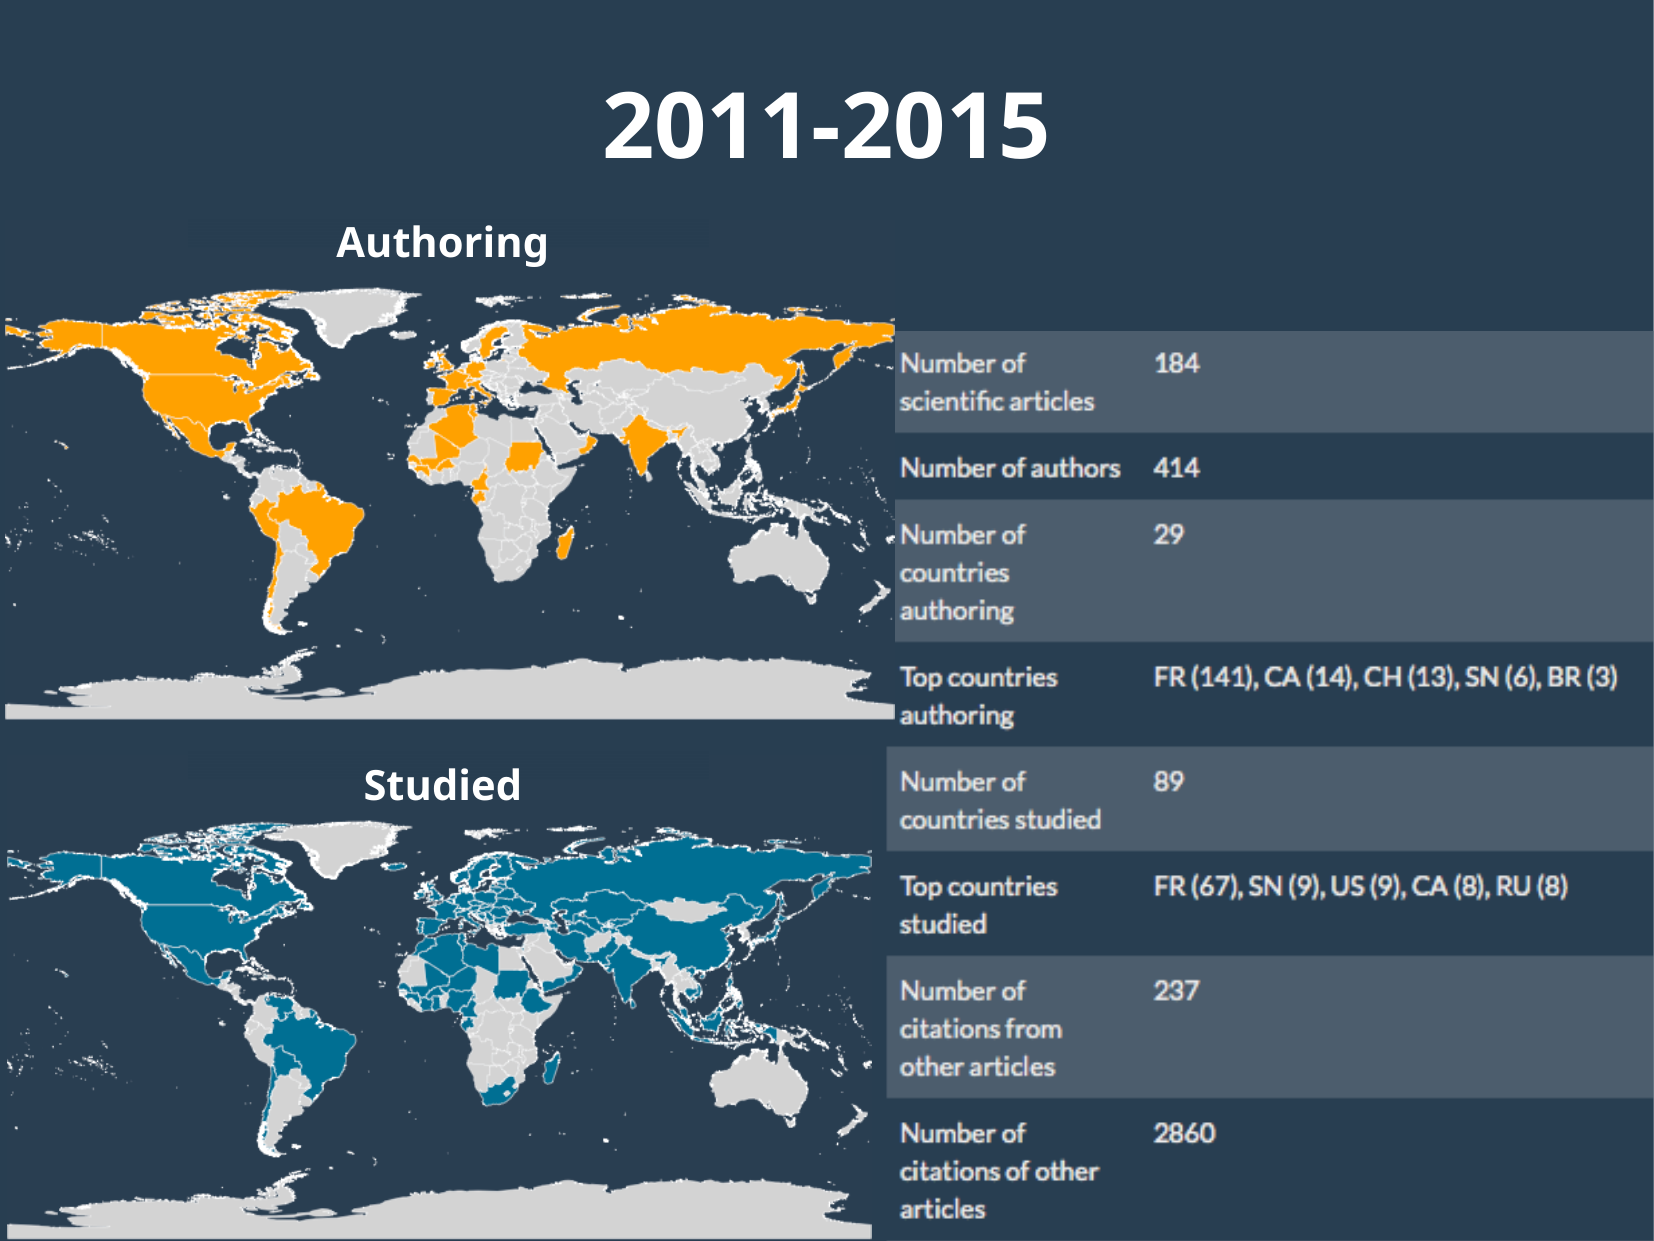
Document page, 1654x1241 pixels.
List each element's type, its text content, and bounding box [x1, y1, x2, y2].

title Studied [283, 747, 603, 822]
title 2011-2015 [82, 19, 1571, 227]
title Authoring [283, 203, 603, 279]
picture [0, 0, 1654, 1241]
